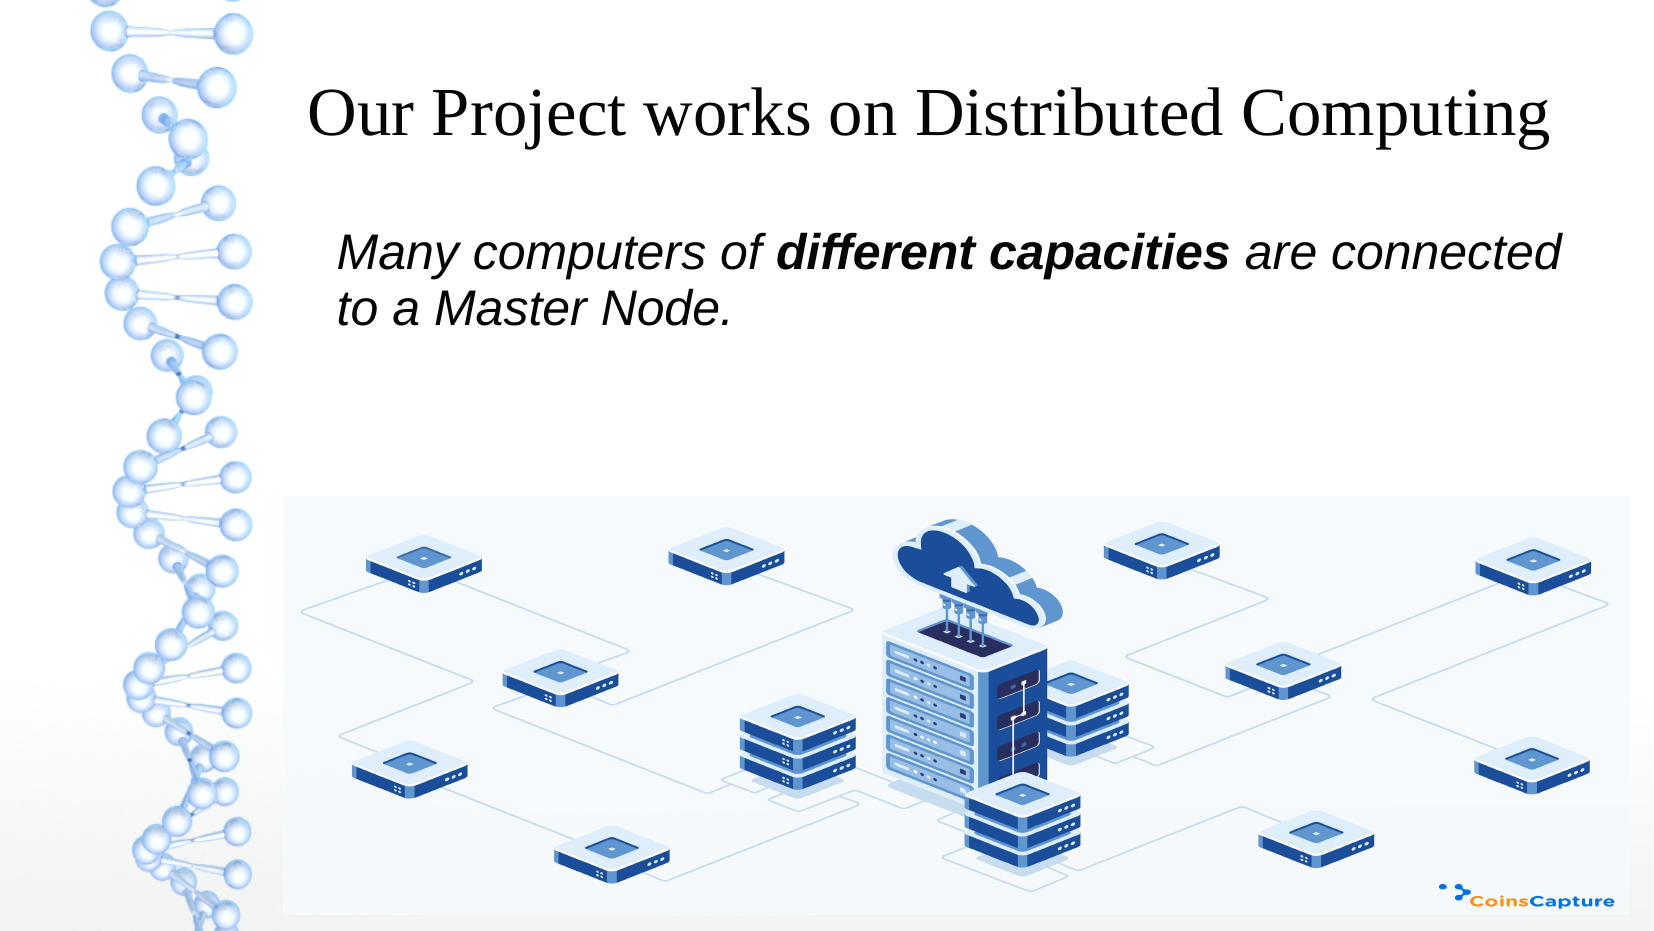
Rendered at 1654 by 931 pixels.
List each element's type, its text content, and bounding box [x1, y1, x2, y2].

title Our Project works on Distributed Computing [265, 35, 1595, 189]
list Many computers of different capacities are connected to a Master Node. [265, 224, 1595, 764]
picture [0, 0, 1654, 931]
